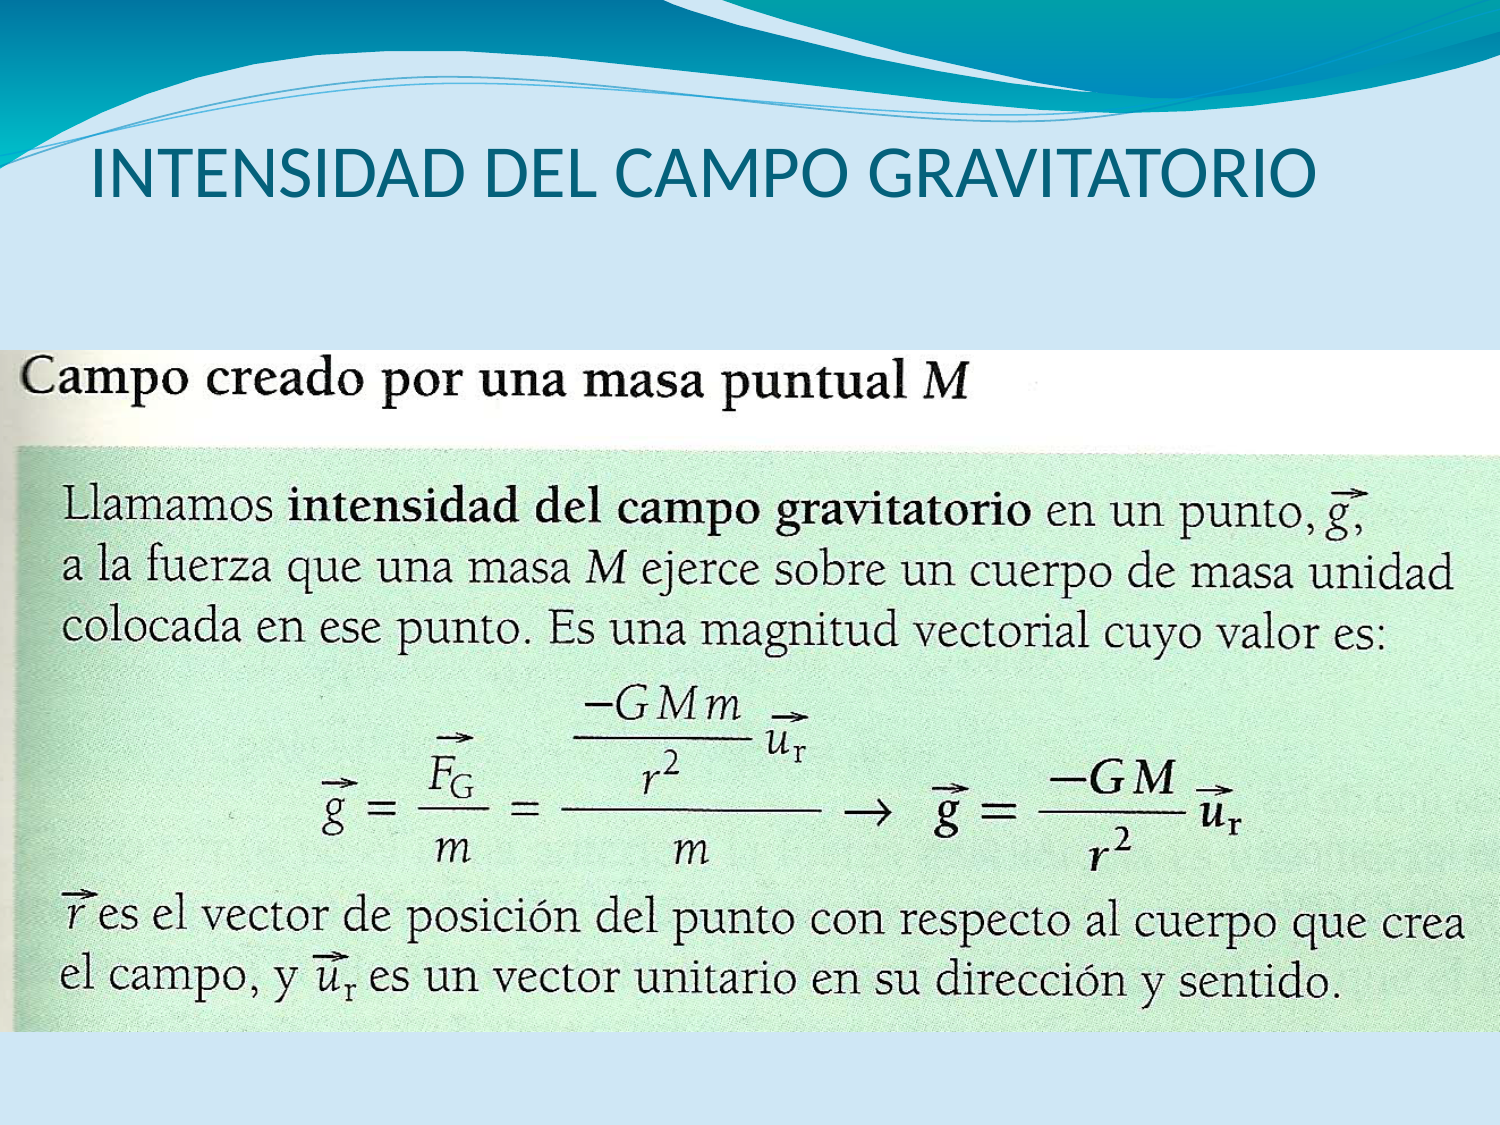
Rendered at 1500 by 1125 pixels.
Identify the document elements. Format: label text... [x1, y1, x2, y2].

picture [0, 350, 1500, 1032]
title INTENSIDAD DEL CAMPO GRAVITATORIO [75, 115, 1438, 303]
